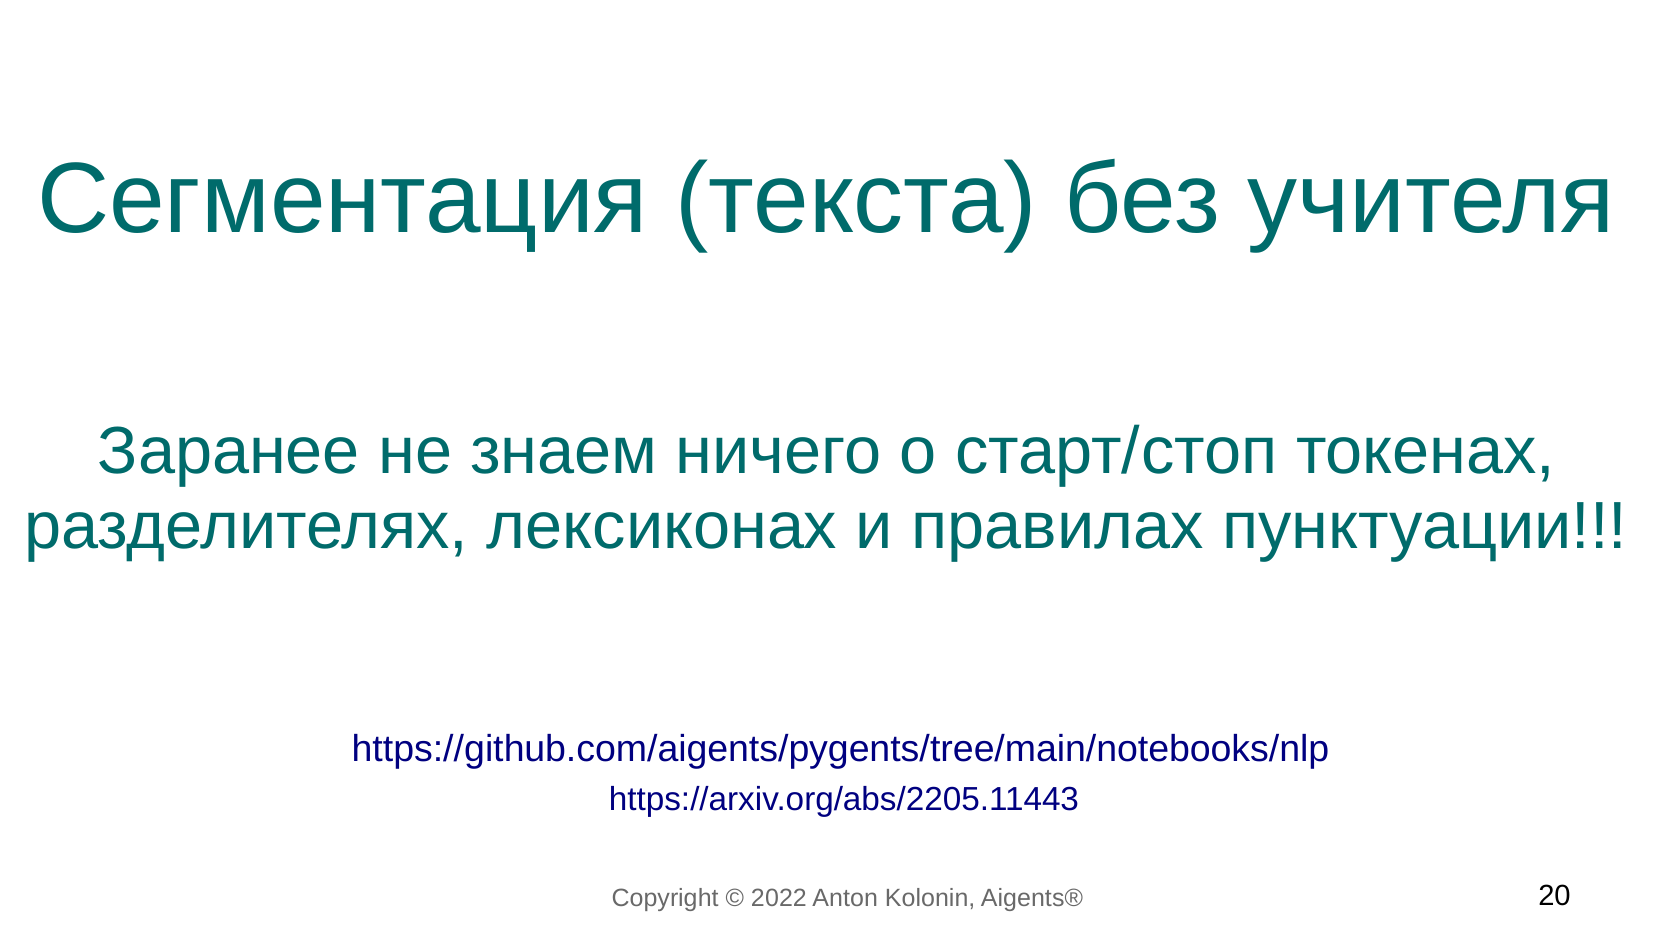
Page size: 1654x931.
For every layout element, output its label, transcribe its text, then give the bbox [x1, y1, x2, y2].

text_box Сегментация (текста) без учителя Заранее не знаем ничего о старт/стоп токенах, разделителях, лексиконах и правилах пунктуации!!! [0, 0, 1654, 706]
text_box https://arxiv.org/abs/2205.11443 [594, 773, 1095, 826]
text_box https://github.com/aigents/pygents/tree/main/notebooks/nlp [336, 720, 1345, 777]
